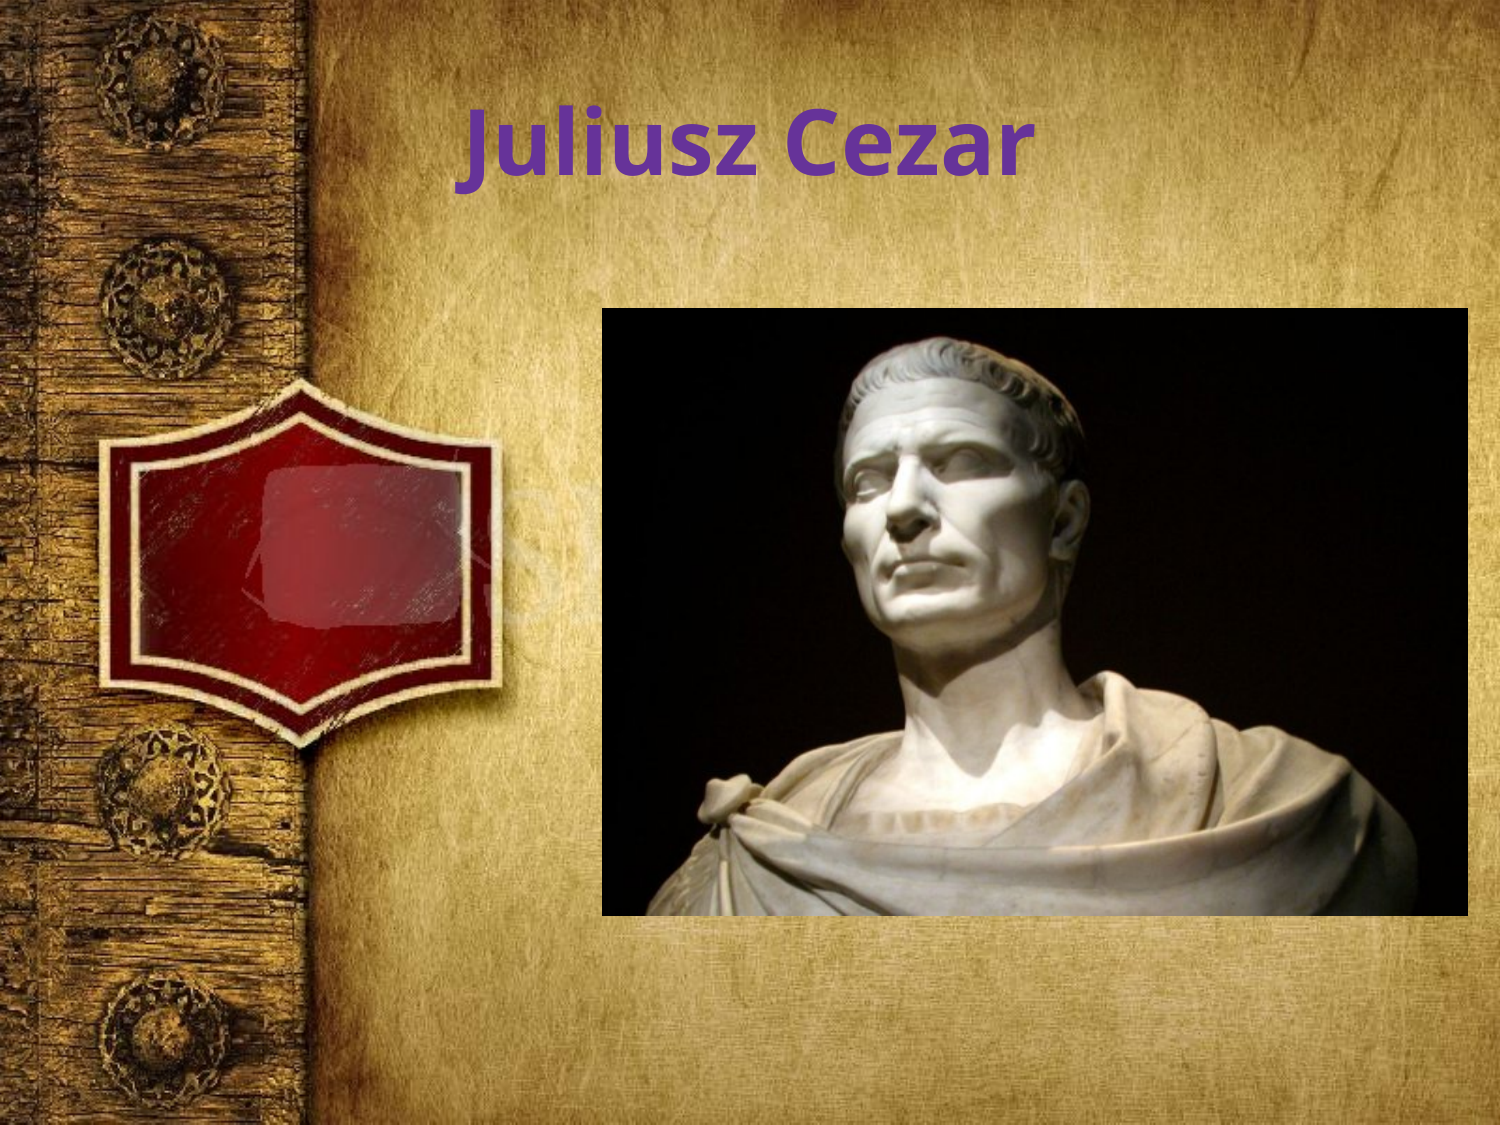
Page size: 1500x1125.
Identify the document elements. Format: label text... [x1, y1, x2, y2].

text_box Juliusz Cezar [75, 45, 1426, 233]
picture [0, 0, 1500, 1125]
